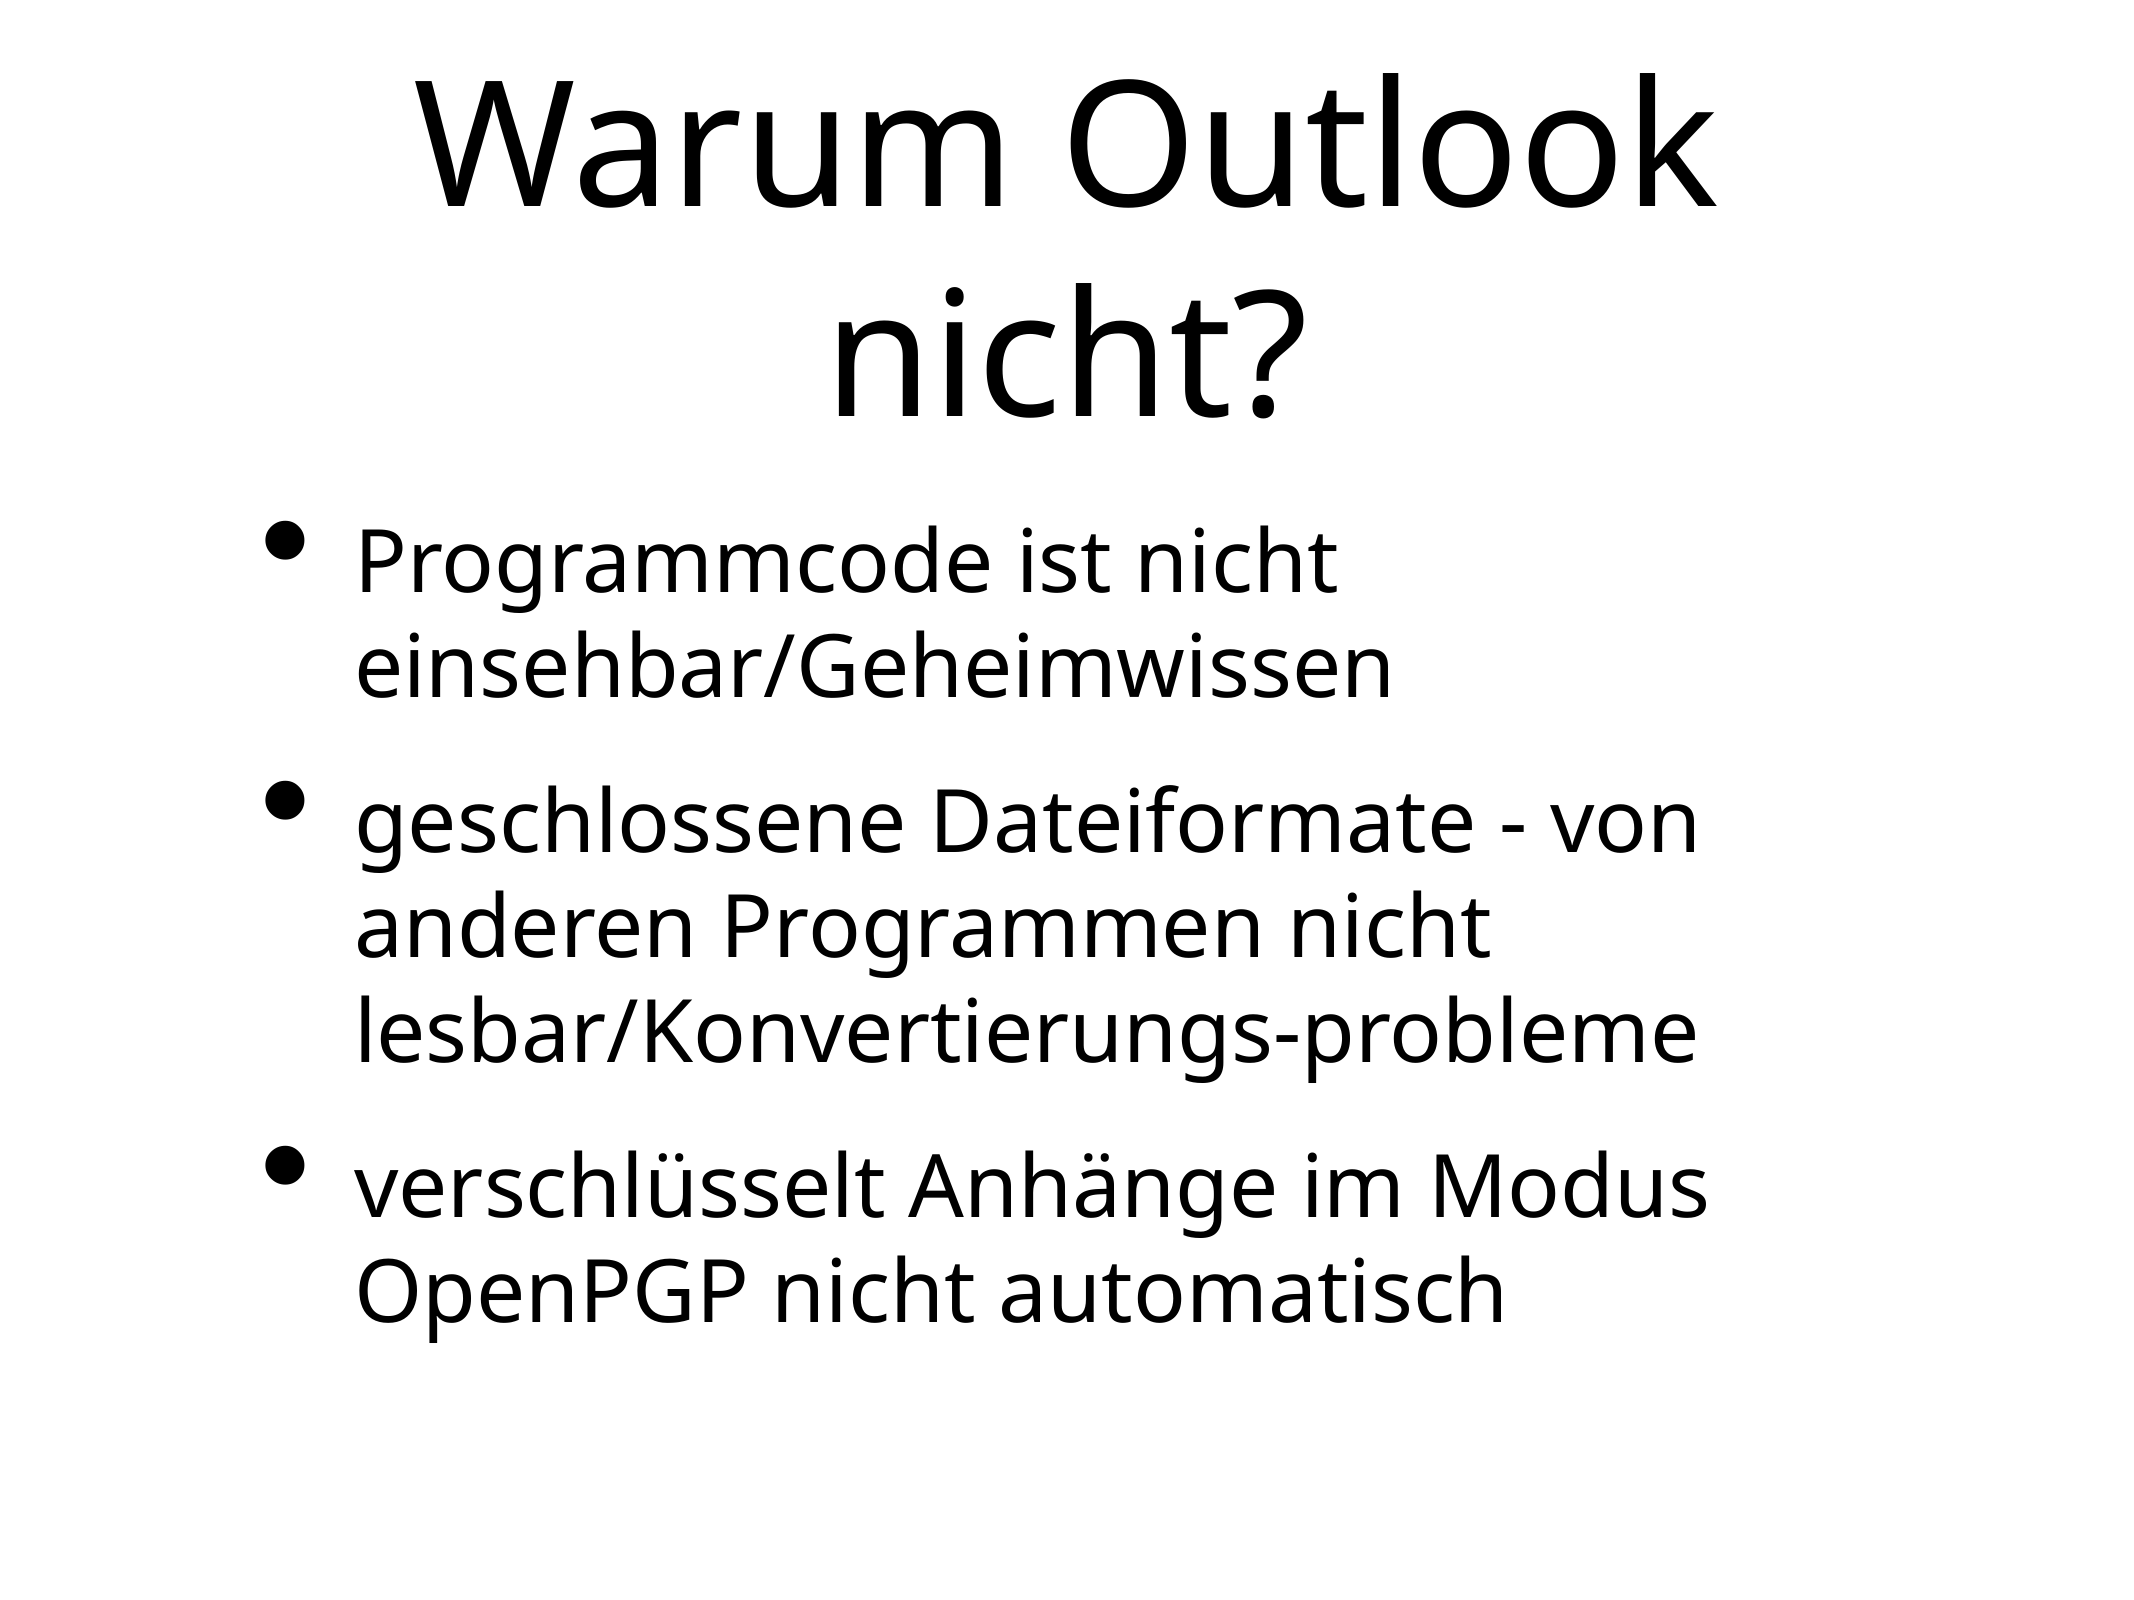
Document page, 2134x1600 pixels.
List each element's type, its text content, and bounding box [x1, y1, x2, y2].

title Warum Outlook nicht? [208, 41, 1925, 442]
list Programmcode ist nicht einsehbar/Geheimwissen geschlossene Dateiformate - von anderen Programmen nicht lesbar/Konvertierungs-probleme verschlüsselt Anhänge im Modus OpenPGP nicht automatisch [208, 454, 1925, 1392]
